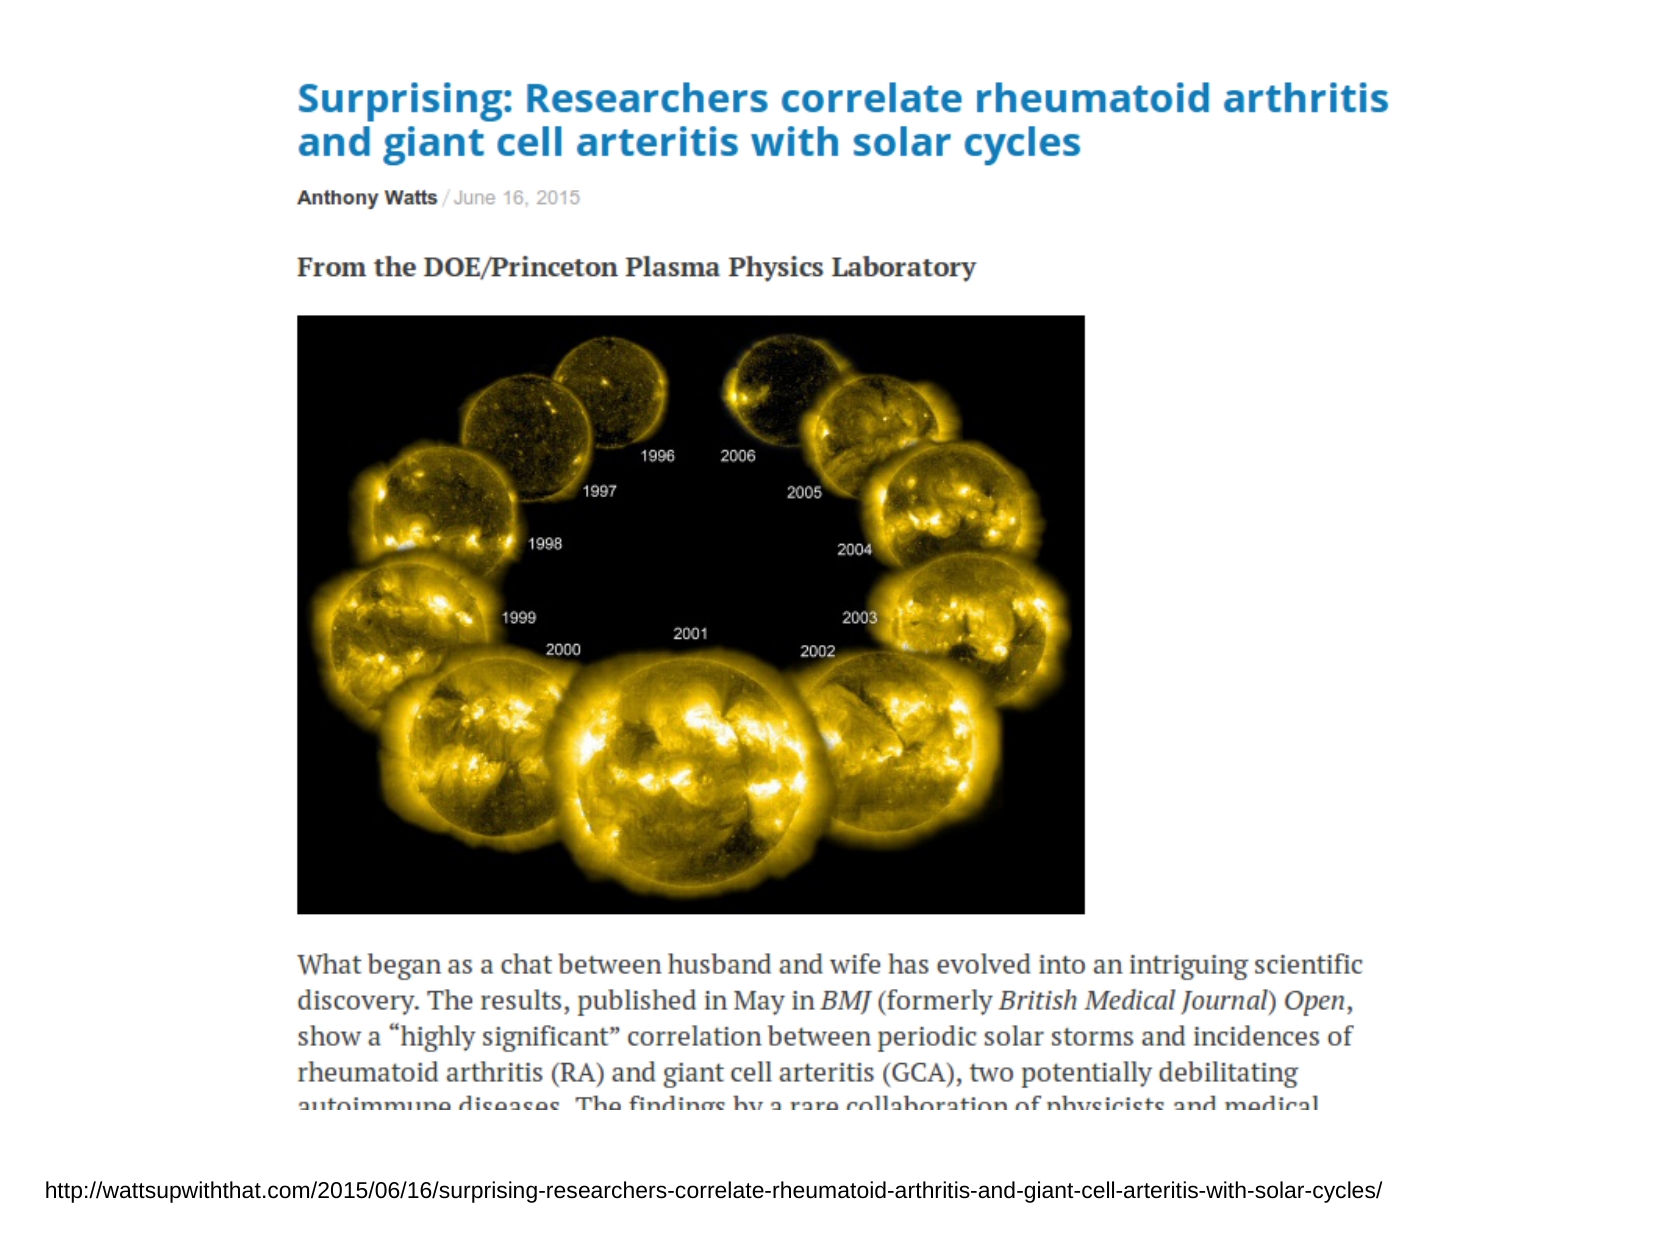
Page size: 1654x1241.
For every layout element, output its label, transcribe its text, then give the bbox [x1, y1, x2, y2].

picture [260, 53, 1404, 1111]
text_box http://wattsupwiththat.com/2015/06/16/surprising-researchers-correlate-rheumatoid-arthritis-and-giant-cell-arteritis-with-solar-cycles/ [30, 1170, 1653, 1241]
